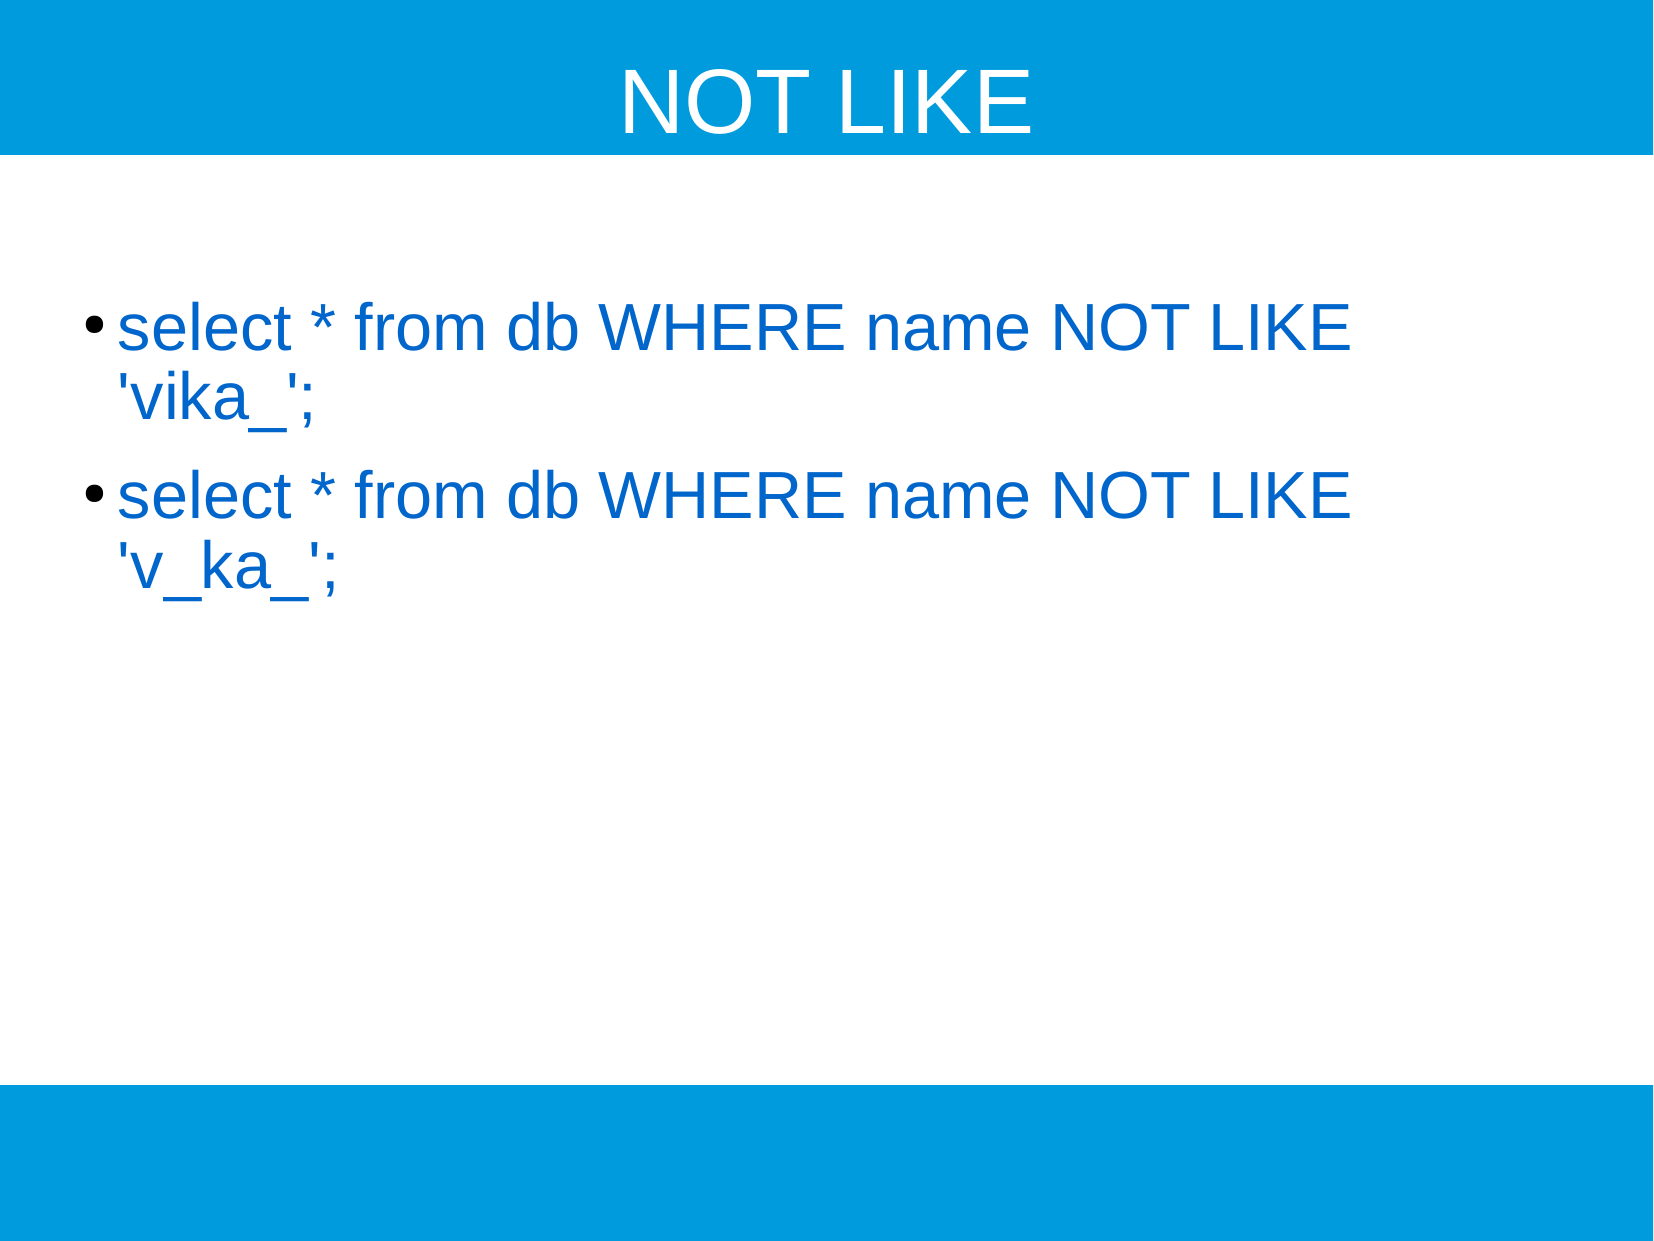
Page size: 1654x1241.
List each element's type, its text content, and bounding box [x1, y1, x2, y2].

title NOT LIKE [82, 49, 1571, 155]
list select * from db WHERE name NOT LIKE 'vika_'; select * from db WHERE name NOT LIKE 'v_ka_'; [82, 290, 1571, 1010]
